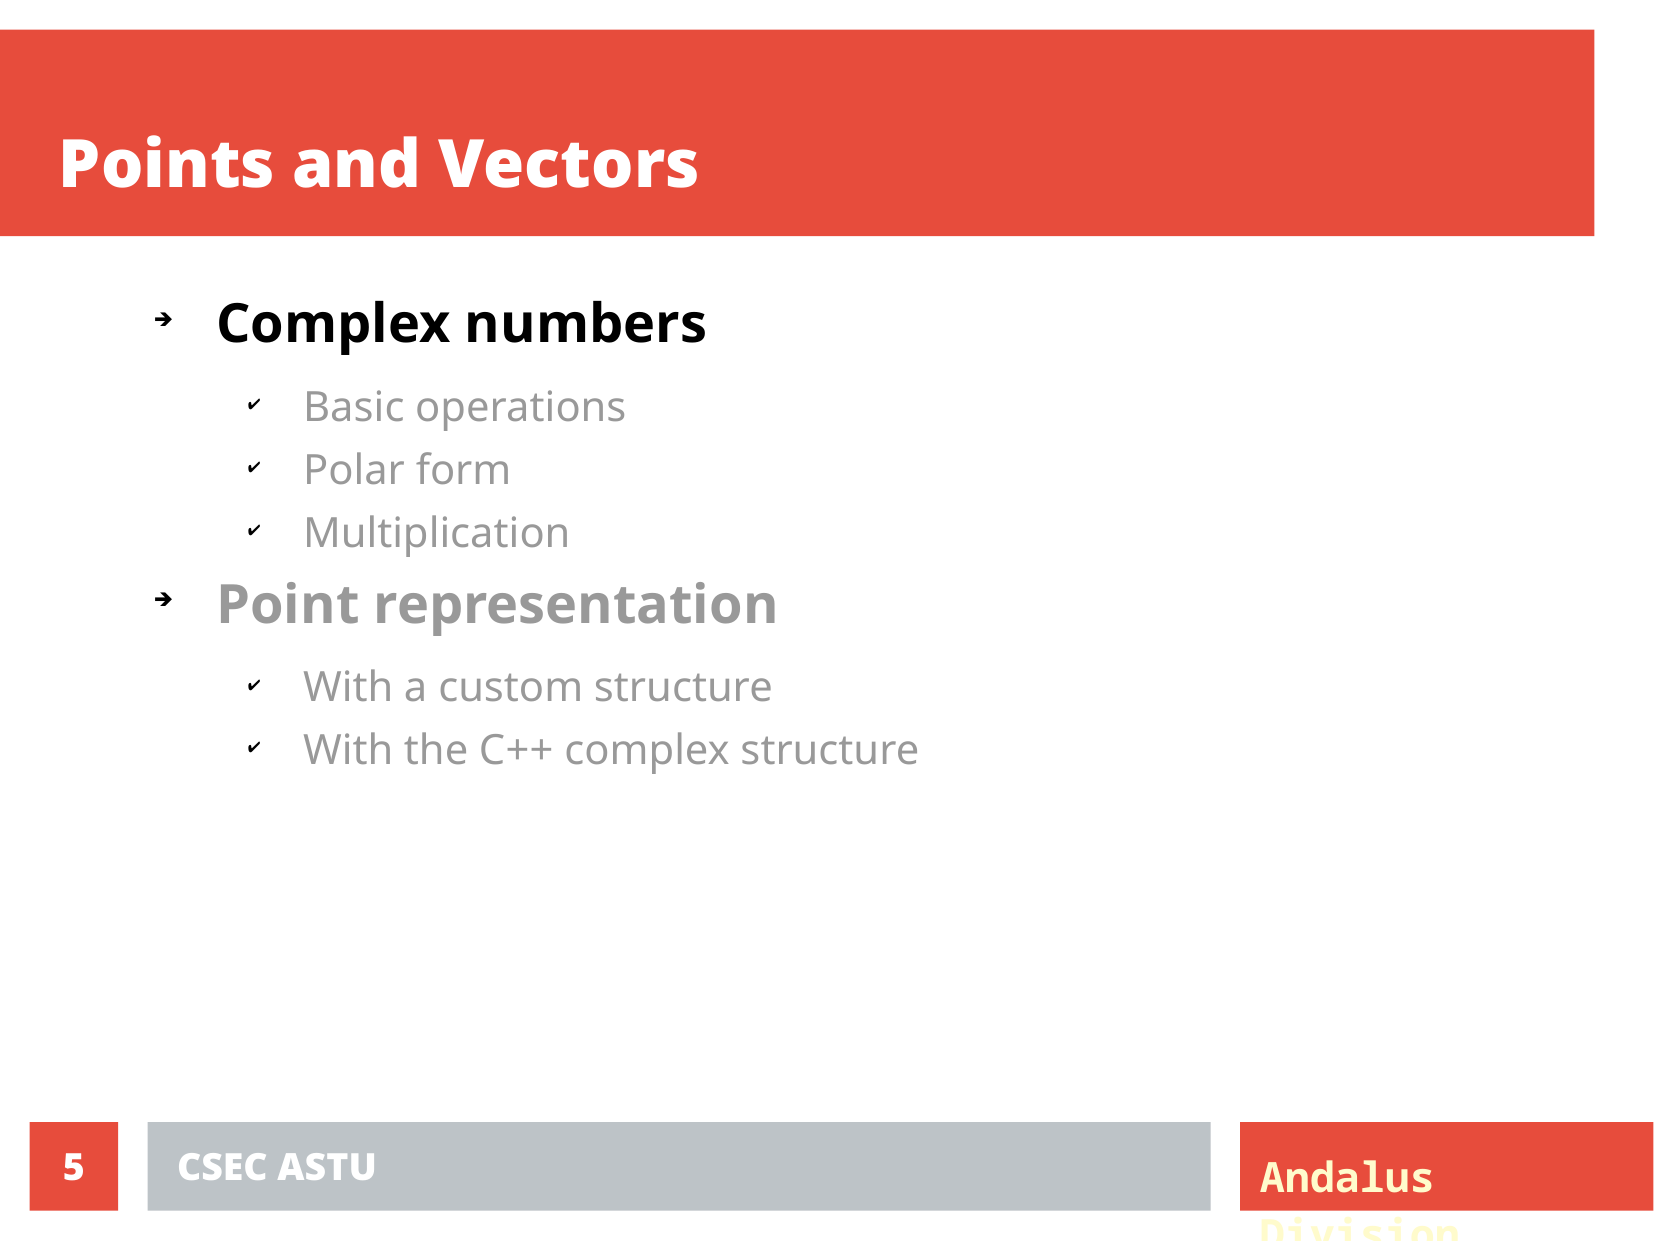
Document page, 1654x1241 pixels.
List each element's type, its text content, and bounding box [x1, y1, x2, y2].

list Complex numbers Basic operations Polar form Multiplication Point representation With a custom structure With the C++ complex structure [59, 285, 1565, 1093]
title Points and Vectors [59, 59, 1595, 207]
text_box Andalus Division [1245, 1140, 1636, 1197]
